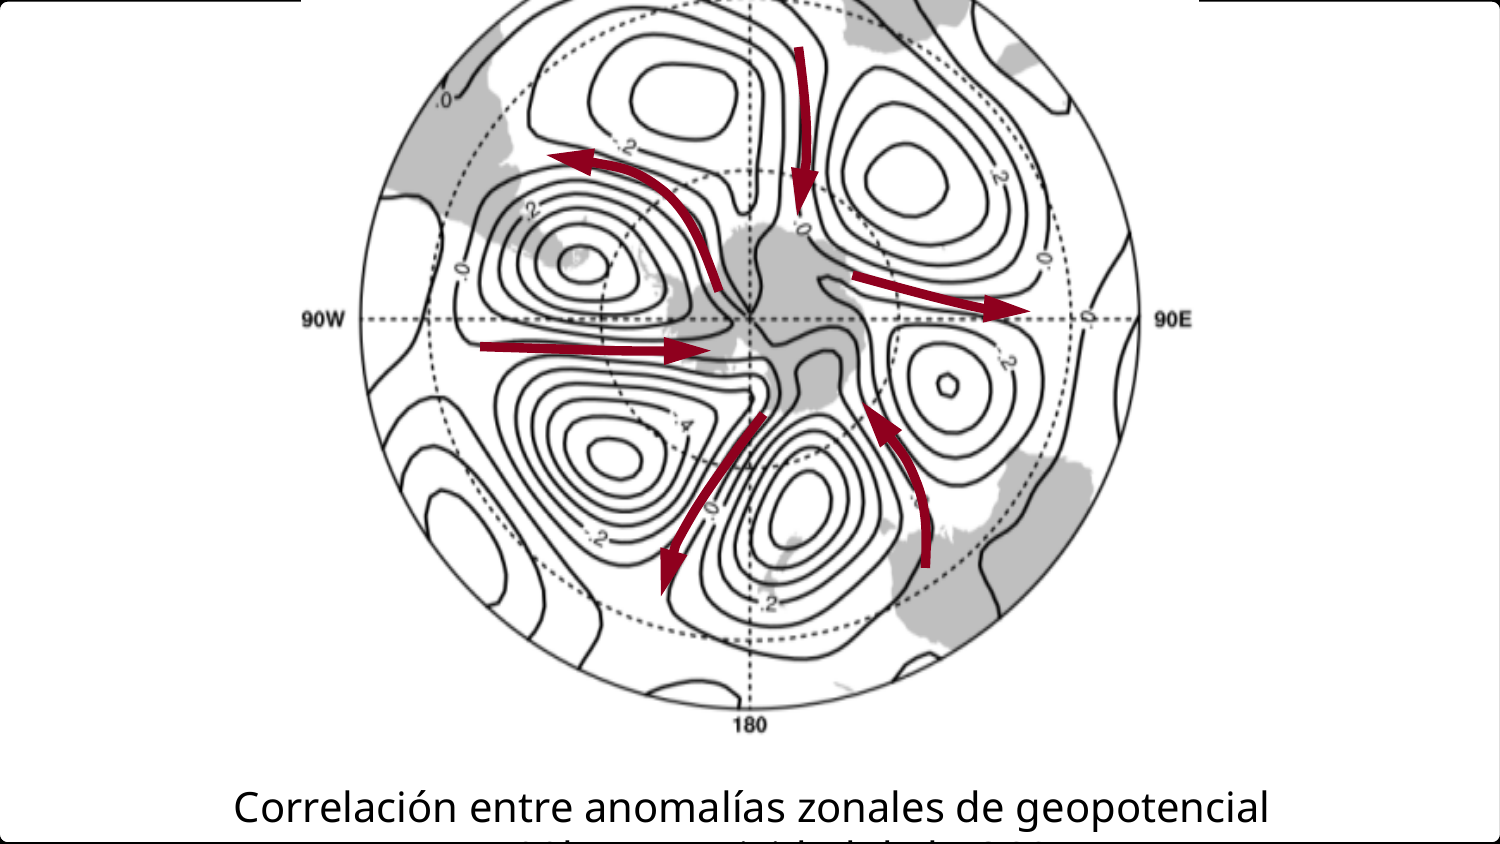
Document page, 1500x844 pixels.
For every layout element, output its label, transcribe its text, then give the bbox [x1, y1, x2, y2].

picture [301, 0, 1199, 740]
text_box Correlación entre anomalías zonales de geopotencial en 500hPa y actividad de la QS3. [199, 773, 1306, 844]
